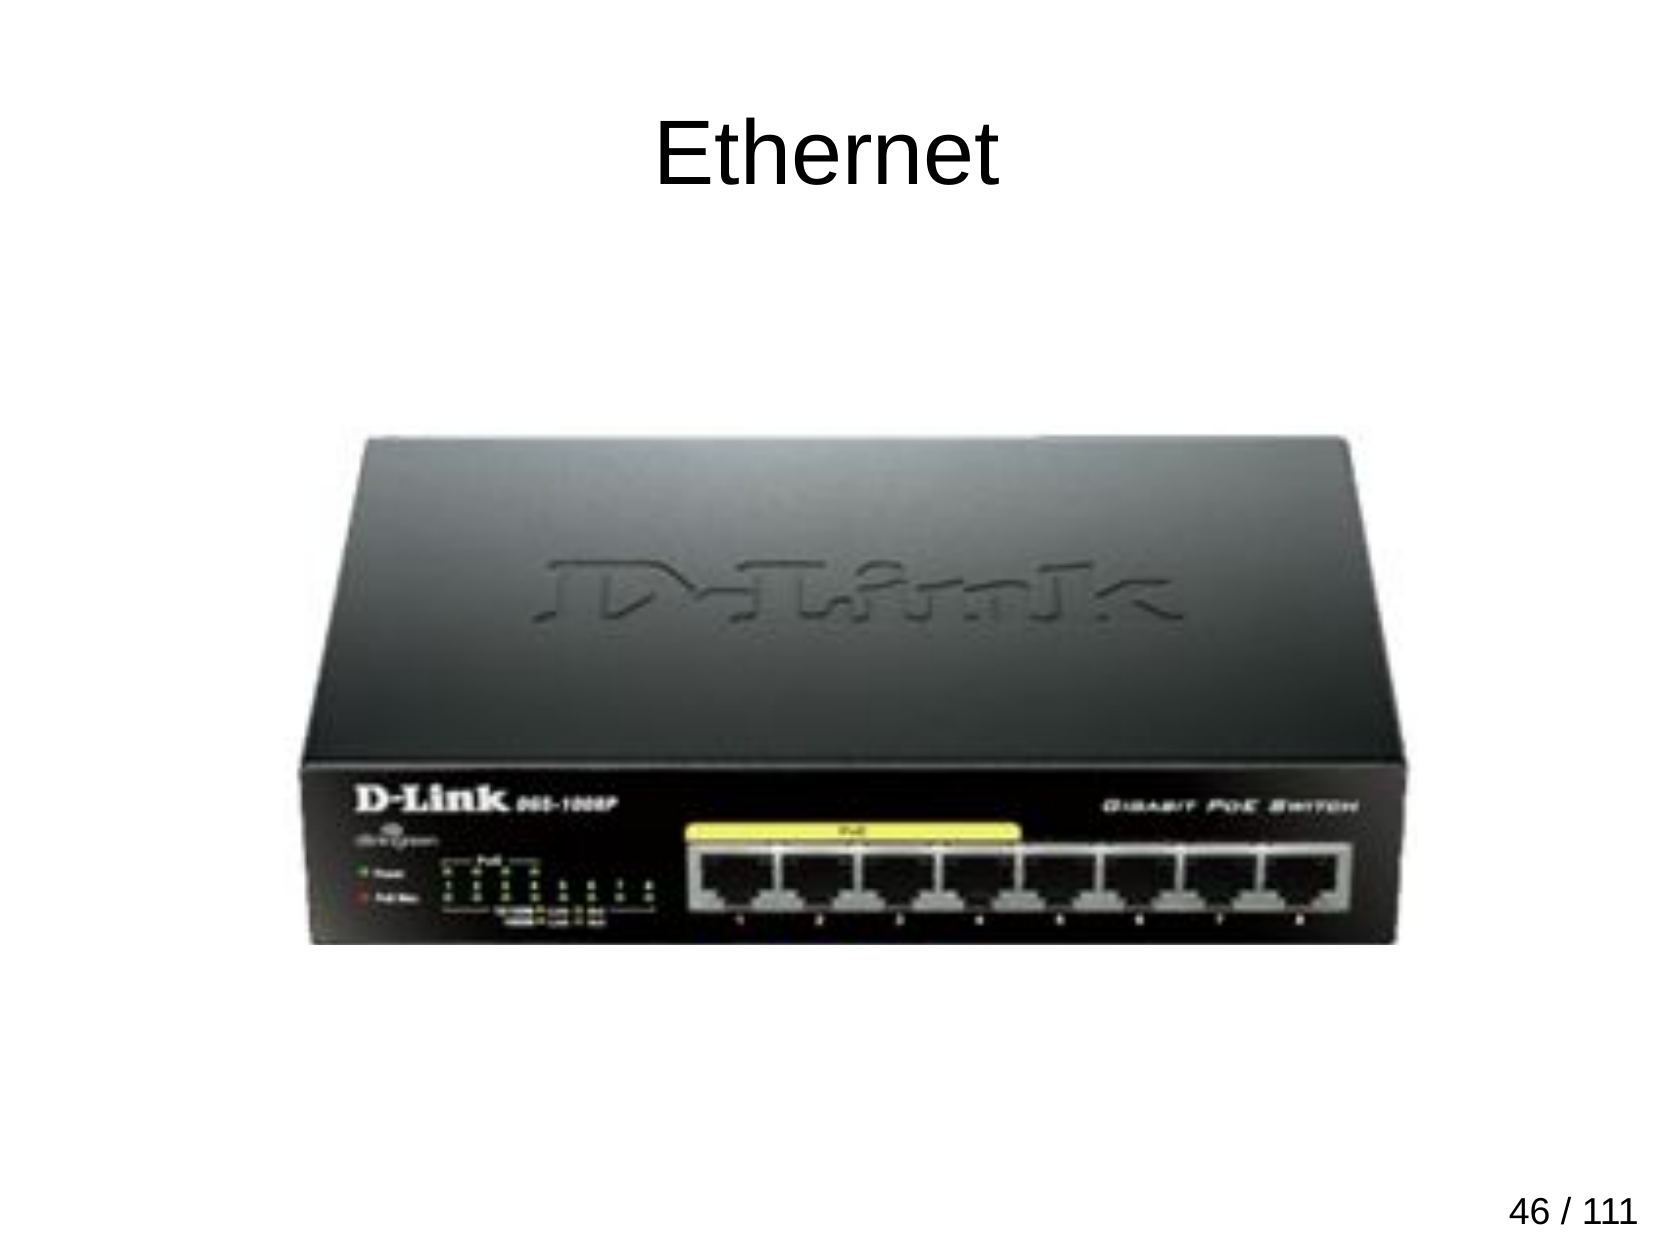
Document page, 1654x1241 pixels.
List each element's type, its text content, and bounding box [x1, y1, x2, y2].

title Ethernet [82, 49, 1571, 257]
text_box <number> / 111 [1380, 1183, 1654, 1241]
picture [283, 425, 1418, 945]
